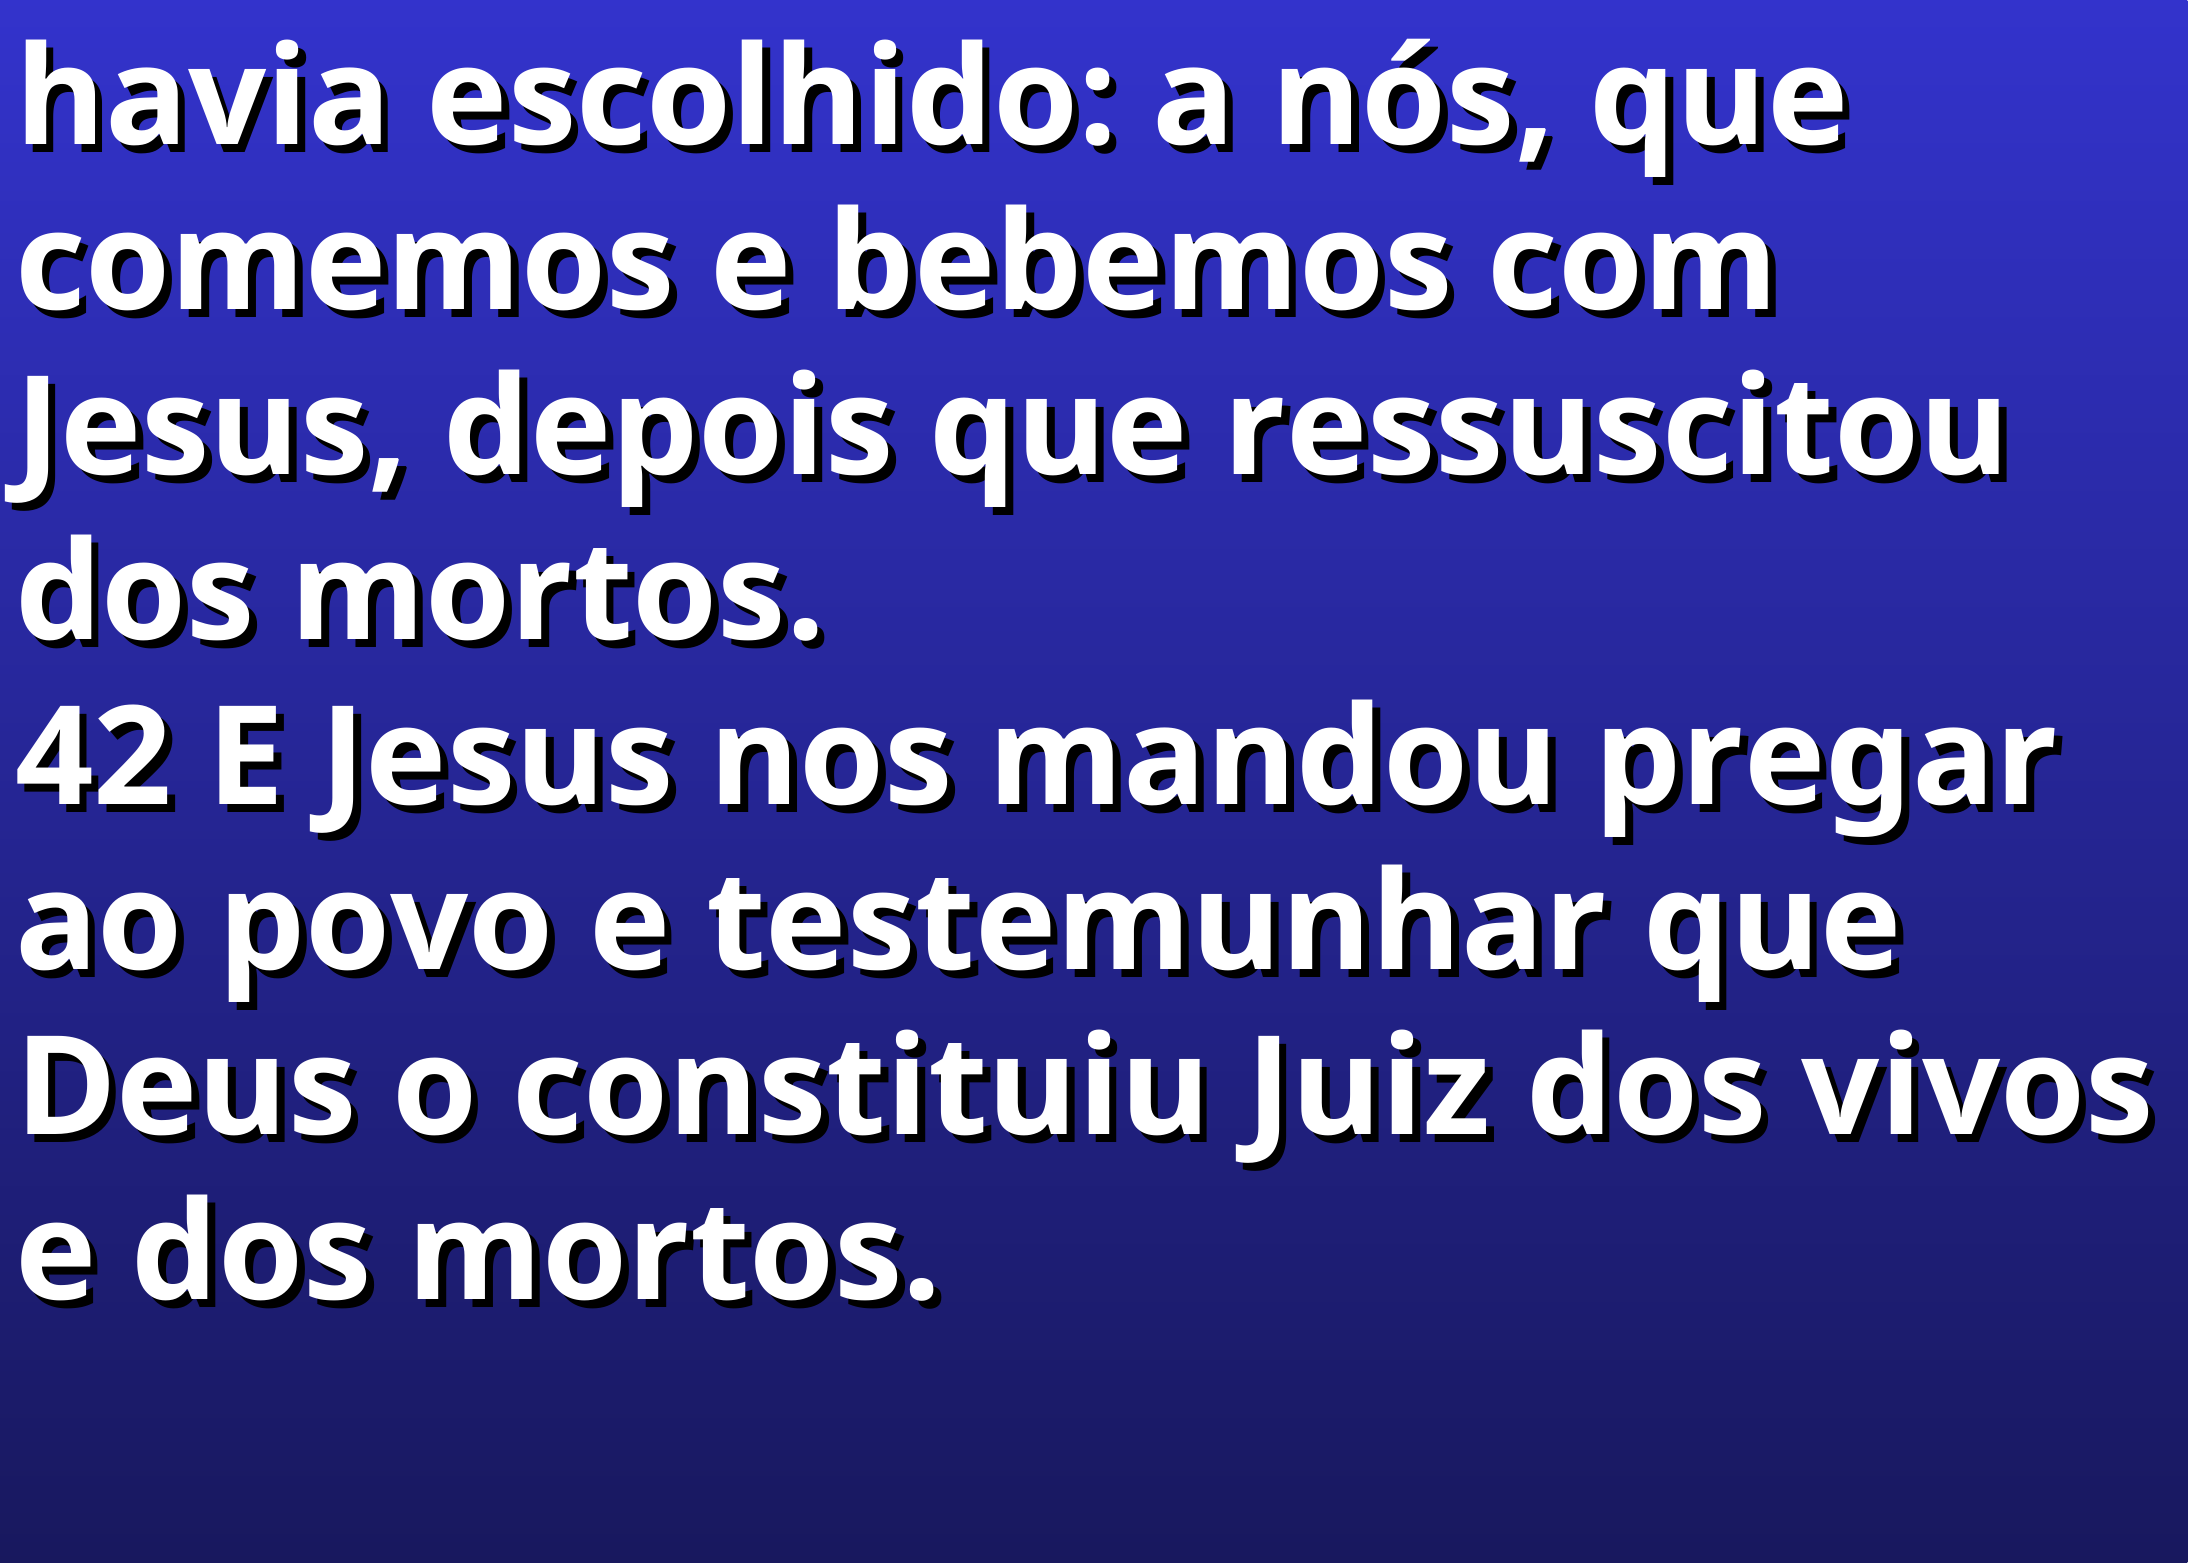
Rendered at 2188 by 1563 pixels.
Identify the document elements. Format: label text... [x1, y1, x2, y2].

text_box havia escolhido: a nós, que comemos e bebemos com Jesus, depois que ressuscitou dos mortos. 42 E Jesus nos mandou pregar ao povo e testemunhar que Deus o constituiu Juiz dos vivos e dos mortos. [0, 0, 2188, 1335]
